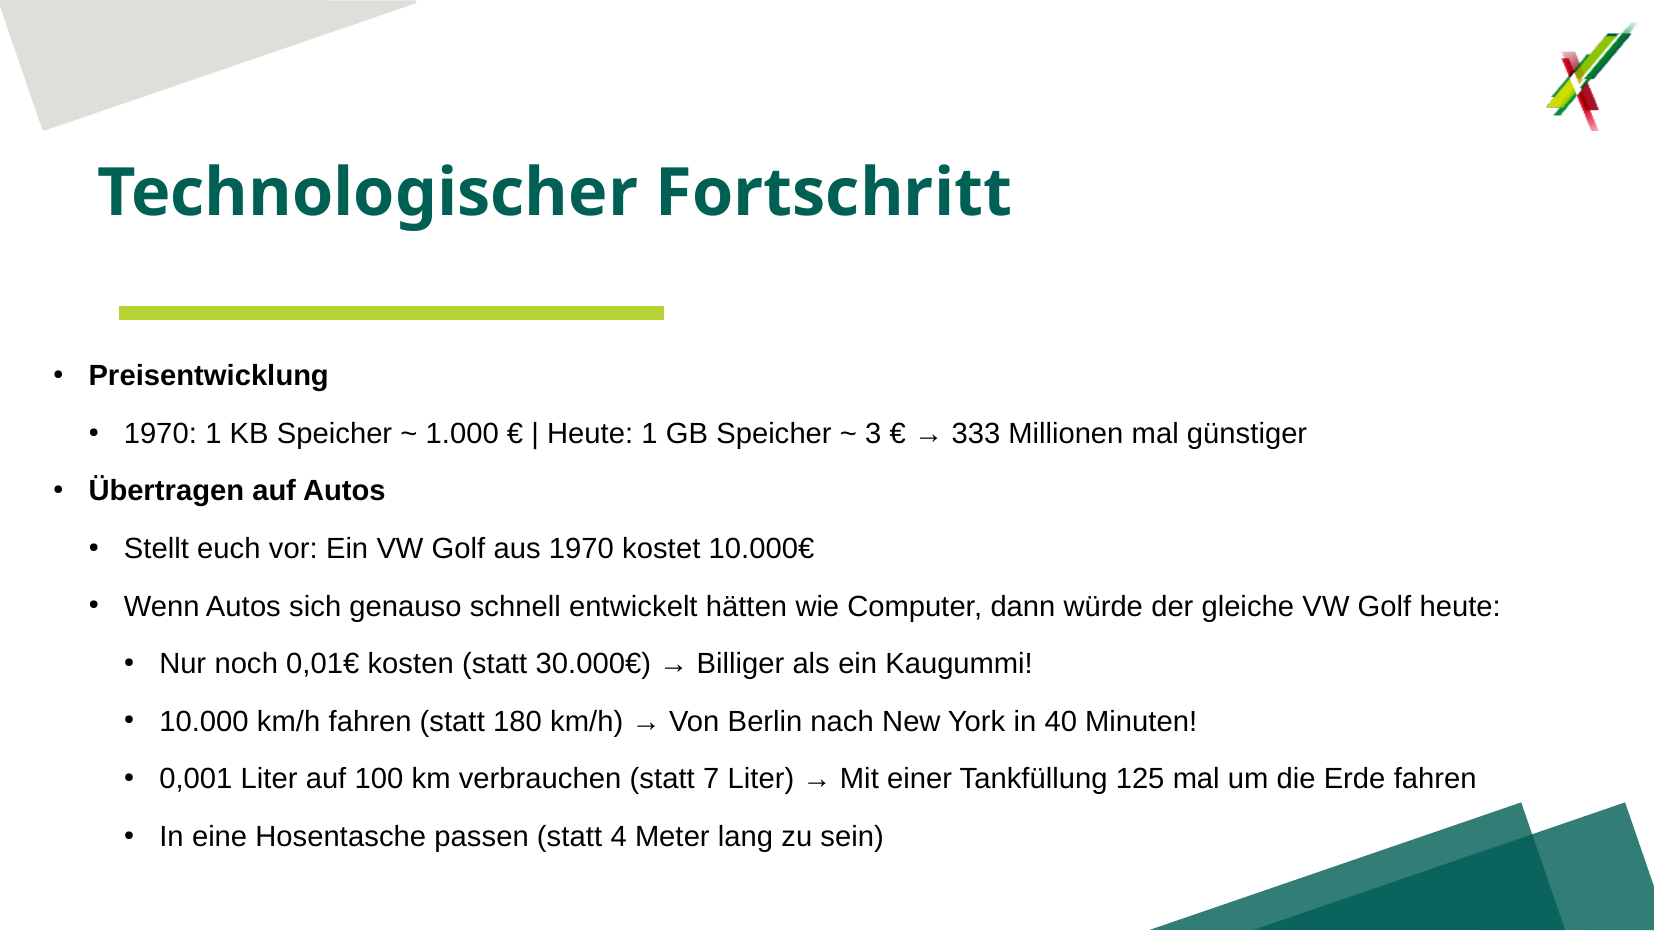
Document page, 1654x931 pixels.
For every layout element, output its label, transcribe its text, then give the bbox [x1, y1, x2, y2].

text_box Preisentwicklung 1970: 1 KB Speicher ~ 1.000 € | Heute: 1 GB Speicher ~ 3 € → 333 Millionen mal günstiger Übertragen auf Autos Stellt euch vor: Ein VW Golf aus 1970 kostet 10.000€ Wenn Autos sich genauso schnell entwickelt hätten wie Computer, dann würde der gleiche VW Golf heute: Nur noch 0,01€ kosten (statt 30.000€) → Billiger als ein Kaugummi! 10.000 km/h fahren (statt 180 km/h) → Von Berlin nach New York in 40 Minuten! 0,001 Liter auf 100 km verbrauchen (statt 7 Liter) → Mit einer Tankfüllung 125 mal um die Erde fahren In eine Hosentasche passen (statt 4 Meter lang zu sein) [53, 248, 1542, 931]
title Technologischer Fortschritt [82, 152, 1515, 224]
picture [1546, 22, 1639, 131]
